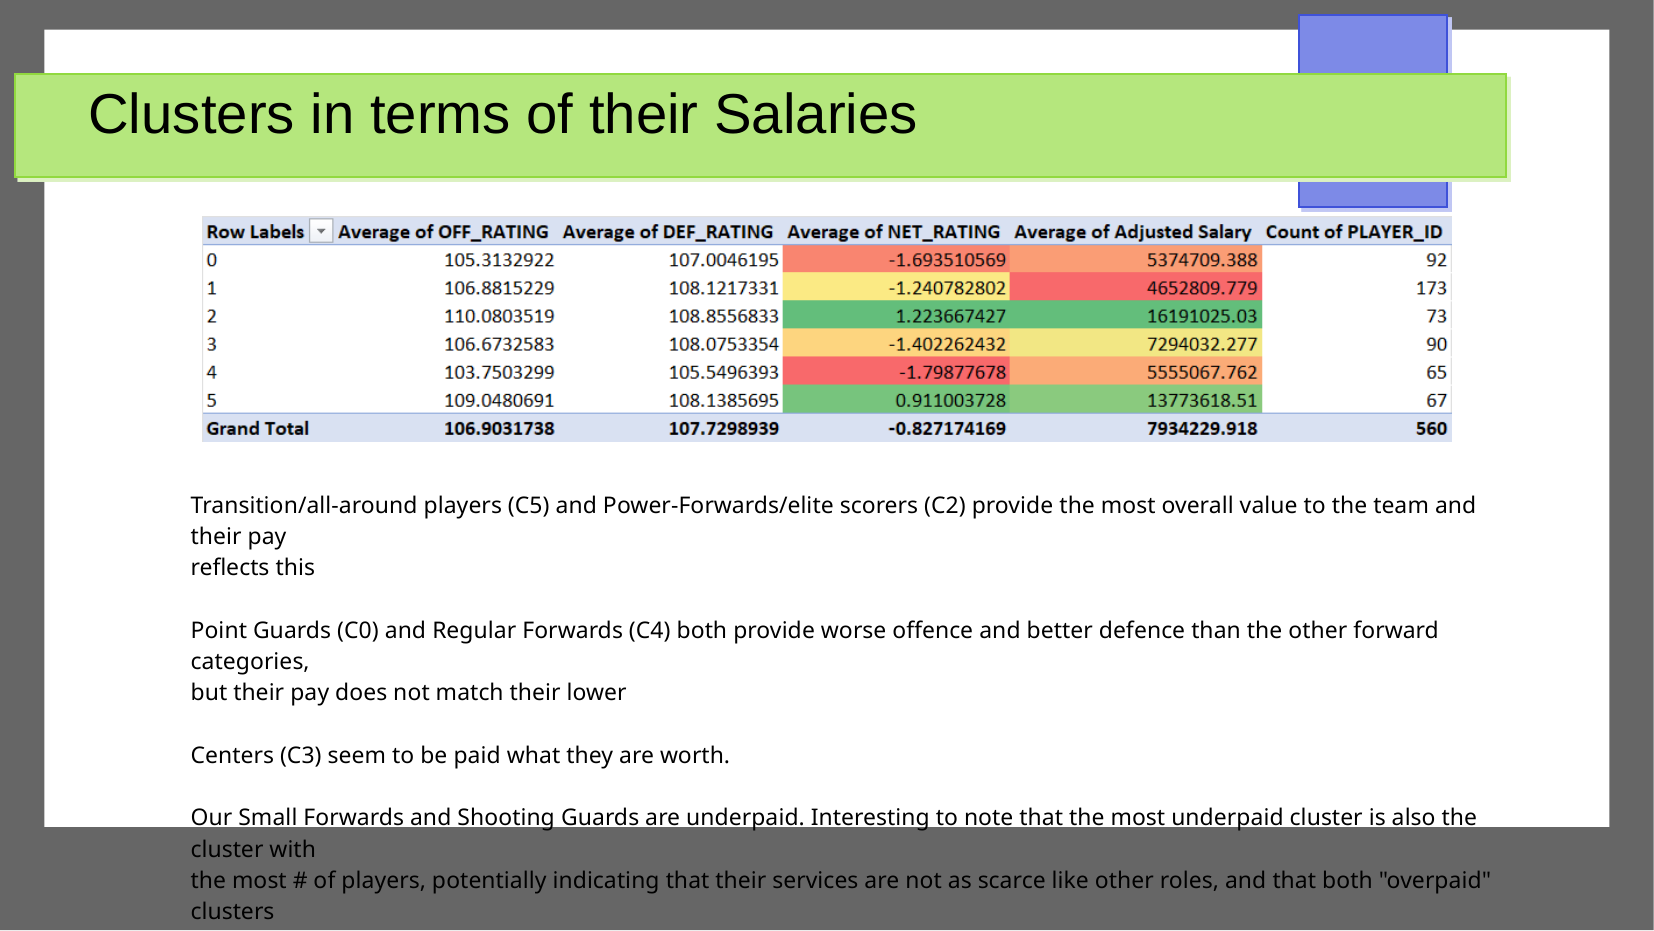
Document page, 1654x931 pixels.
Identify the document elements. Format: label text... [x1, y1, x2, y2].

text_box Transition/all-around players (C5) and Power-Forwards/elite scorers (C2) provide the most overall value to the team and their pay reflects this Point Guards (C0) and Regular Forwards (C4) both provide worse offence and better defence than the other forward categories, but their pay does not match their lower Centers (C3) seem to be paid what they are worth. Our Small Forwards and Shooting Guards are underpaid. Interesting to note that the most underpaid cluster is also the cluster with the most # of players, potentially indicating that their services are not as scarce like other roles, and that both "overpaid" clusters have the best defence (contrary to our expectations) [175, 481, 1530, 780]
title Clusters in terms of their Salaries [88, 59, 1506, 163]
picture [202, 216, 1452, 442]
